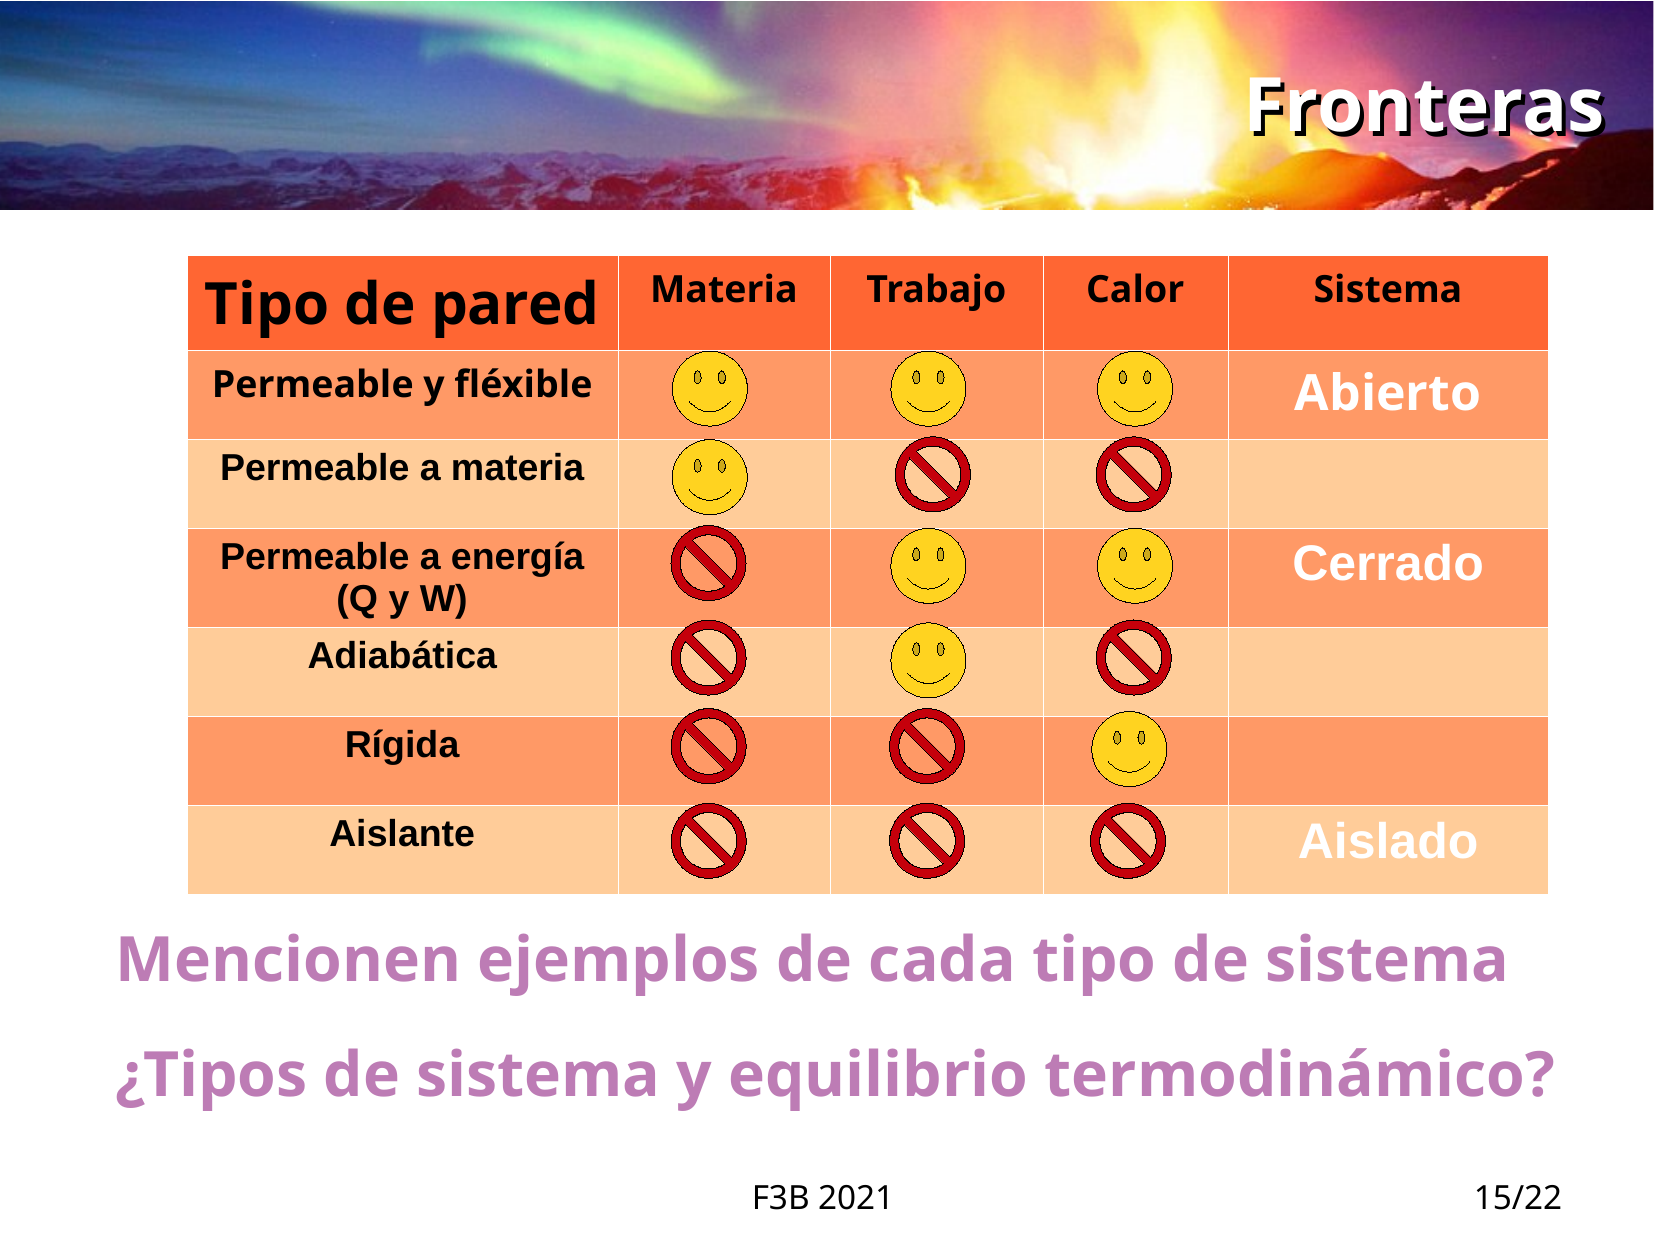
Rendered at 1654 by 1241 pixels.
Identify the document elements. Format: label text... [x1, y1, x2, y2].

table_cell [1044, 529, 1228, 627]
table_cell [912, 813, 955, 855]
text_box [890, 622, 966, 698]
text_box [672, 439, 748, 515]
text_box [1097, 351, 1173, 427]
list Mencionen ejemplos de cada tipo de sistema ¿Tipos de sistema y equilibrio termodinámico? [45, 915, 1606, 1185]
table_cell [831, 628, 1043, 716]
table_cell [694, 630, 736, 673]
title Fronteras [45, 15, 1606, 191]
text_box [1090, 803, 1166, 879]
table_cell [681, 643, 724, 685]
table_cell [1229, 440, 1548, 528]
table_cell [694, 535, 736, 578]
table_cell [918, 447, 960, 489]
text_box [1096, 436, 1172, 512]
table_cell [905, 460, 947, 502]
table_cell [899, 826, 942, 868]
table_cell [619, 529, 830, 627]
table_cell [1044, 806, 1228, 894]
table_cell [1100, 826, 1143, 868]
text_box [1096, 619, 1172, 696]
table_header Calor [1044, 256, 1228, 350]
table_cell [681, 548, 723, 591]
text_box [672, 351, 748, 427]
table_cell Abierto [1229, 351, 1548, 439]
text_box [889, 803, 965, 879]
table_cell Cerrado [1229, 529, 1548, 627]
text_box [895, 436, 971, 512]
text_box [670, 525, 747, 601]
table_cell [1113, 813, 1156, 856]
table_header Materia [619, 256, 830, 350]
table_cell [1229, 717, 1548, 805]
text_box [671, 708, 747, 784]
table_header Trabajo [831, 256, 1043, 350]
text_box [890, 351, 966, 427]
table_cell [1044, 351, 1228, 439]
table_cell Adiabática [188, 628, 618, 716]
table_cell [831, 440, 1043, 528]
table_cell Permeable a materia [188, 440, 618, 528]
table_cell [681, 731, 723, 774]
table_header Tipo de pared [188, 256, 618, 350]
table_cell [619, 351, 830, 439]
table_cell [912, 718, 955, 761]
table_cell [694, 813, 736, 856]
table_cell [1044, 717, 1228, 805]
table_cell [1118, 447, 1161, 490]
table_header Sistema [1229, 256, 1548, 350]
picture [0, 1, 1654, 210]
table_cell [681, 826, 724, 868]
text_box [671, 803, 747, 879]
table_cell [1119, 630, 1161, 673]
table_cell [1106, 459, 1148, 502]
text_box [1097, 528, 1173, 604]
table_cell [1044, 440, 1228, 528]
table_cell [899, 731, 942, 774]
text_box [890, 528, 966, 604]
table_cell [694, 718, 736, 761]
table_cell [619, 628, 830, 716]
table_cell [619, 717, 830, 805]
text_box [1091, 711, 1167, 787]
text_box [889, 708, 965, 784]
table_cell [1044, 628, 1228, 716]
table_cell Rígida [188, 717, 618, 805]
table_cell [619, 440, 830, 528]
table_cell [1106, 643, 1149, 685]
table_cell Aislante [188, 806, 618, 894]
table_cell [831, 529, 1043, 627]
text_box [671, 620, 747, 696]
table_cell [831, 351, 1043, 439]
table_cell [1229, 628, 1548, 716]
table_cell Permeable y fléxible [188, 351, 618, 439]
table_cell [831, 806, 1043, 894]
table_cell [619, 806, 830, 894]
table_cell [831, 717, 1043, 805]
table_cell Permeable a energía (Q y W) [188, 529, 618, 627]
table_cell Aislado [1229, 806, 1548, 894]
